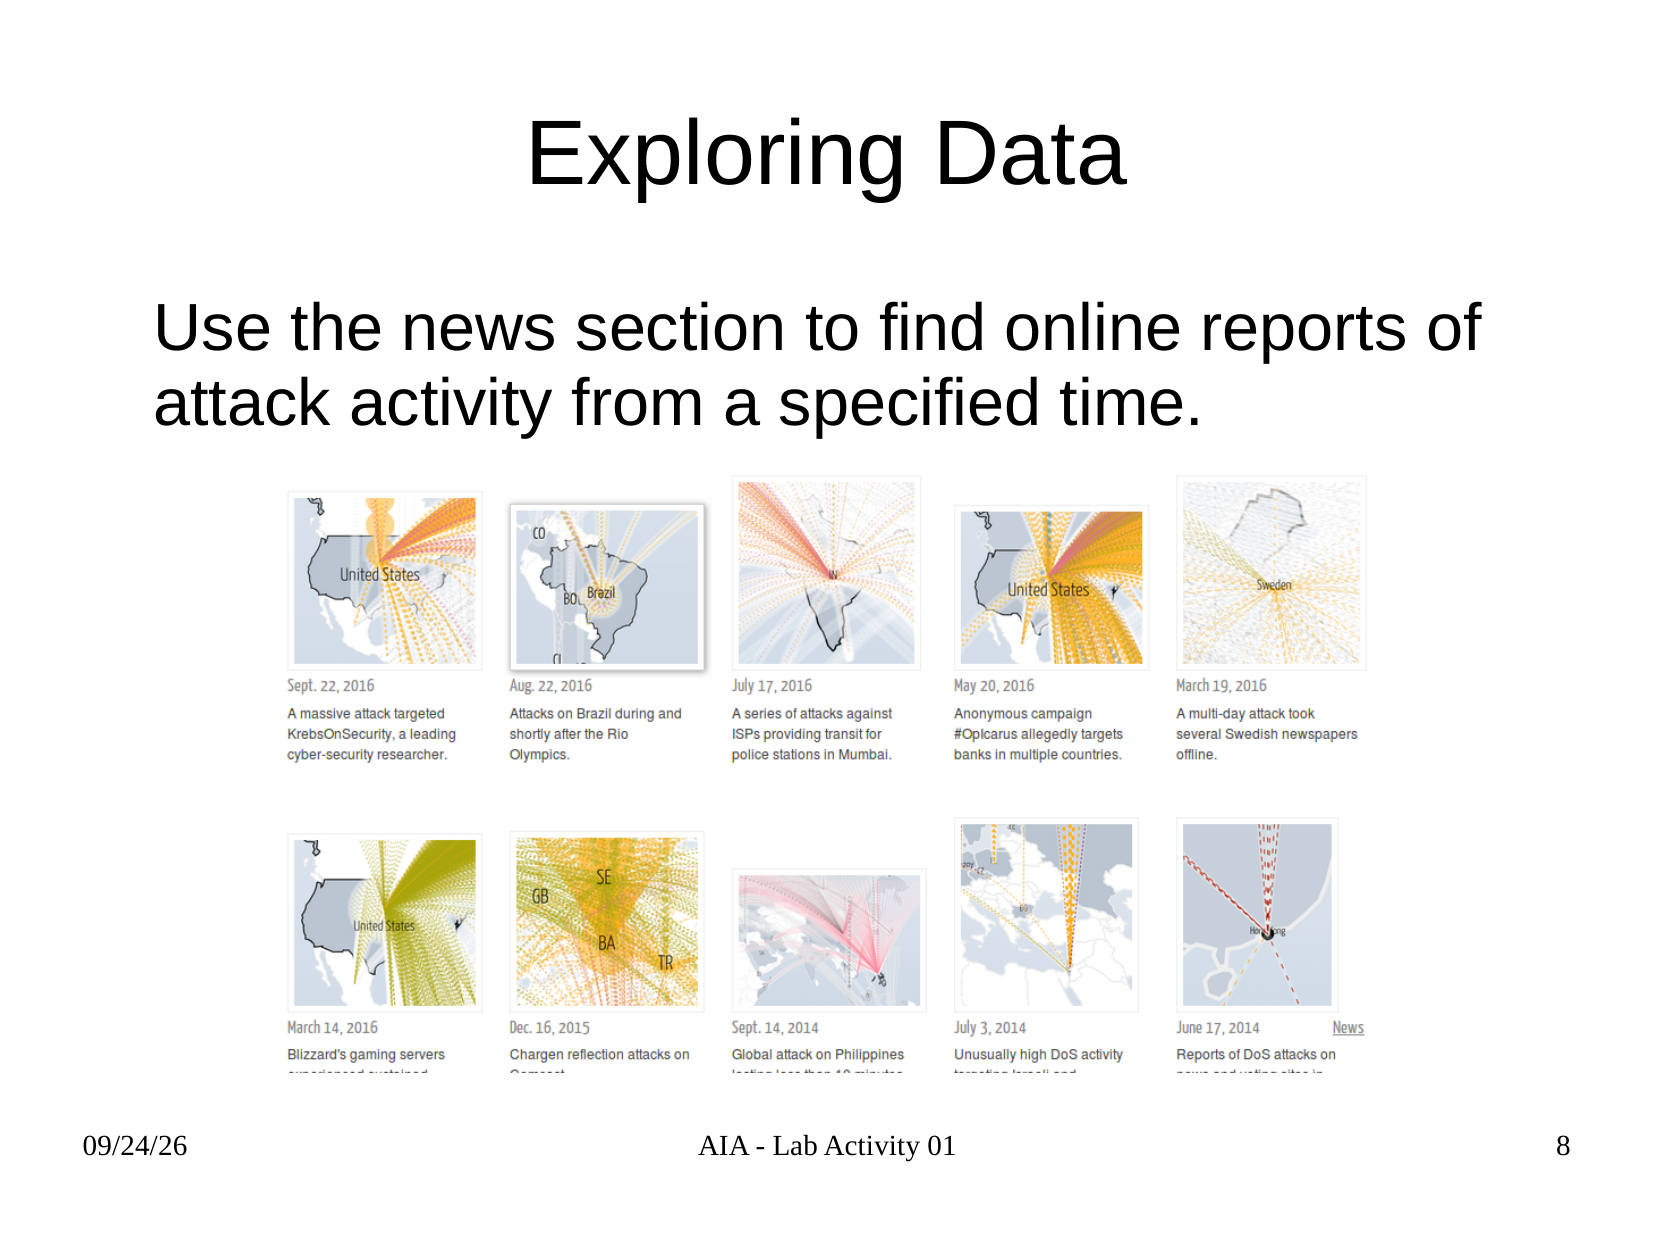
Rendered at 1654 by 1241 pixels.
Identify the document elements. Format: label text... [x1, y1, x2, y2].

title Exploring Data [82, 49, 1571, 257]
list Use the news section to find online reports of attack activity from a specified time. [82, 290, 1571, 1010]
picture [275, 464, 1385, 1073]
